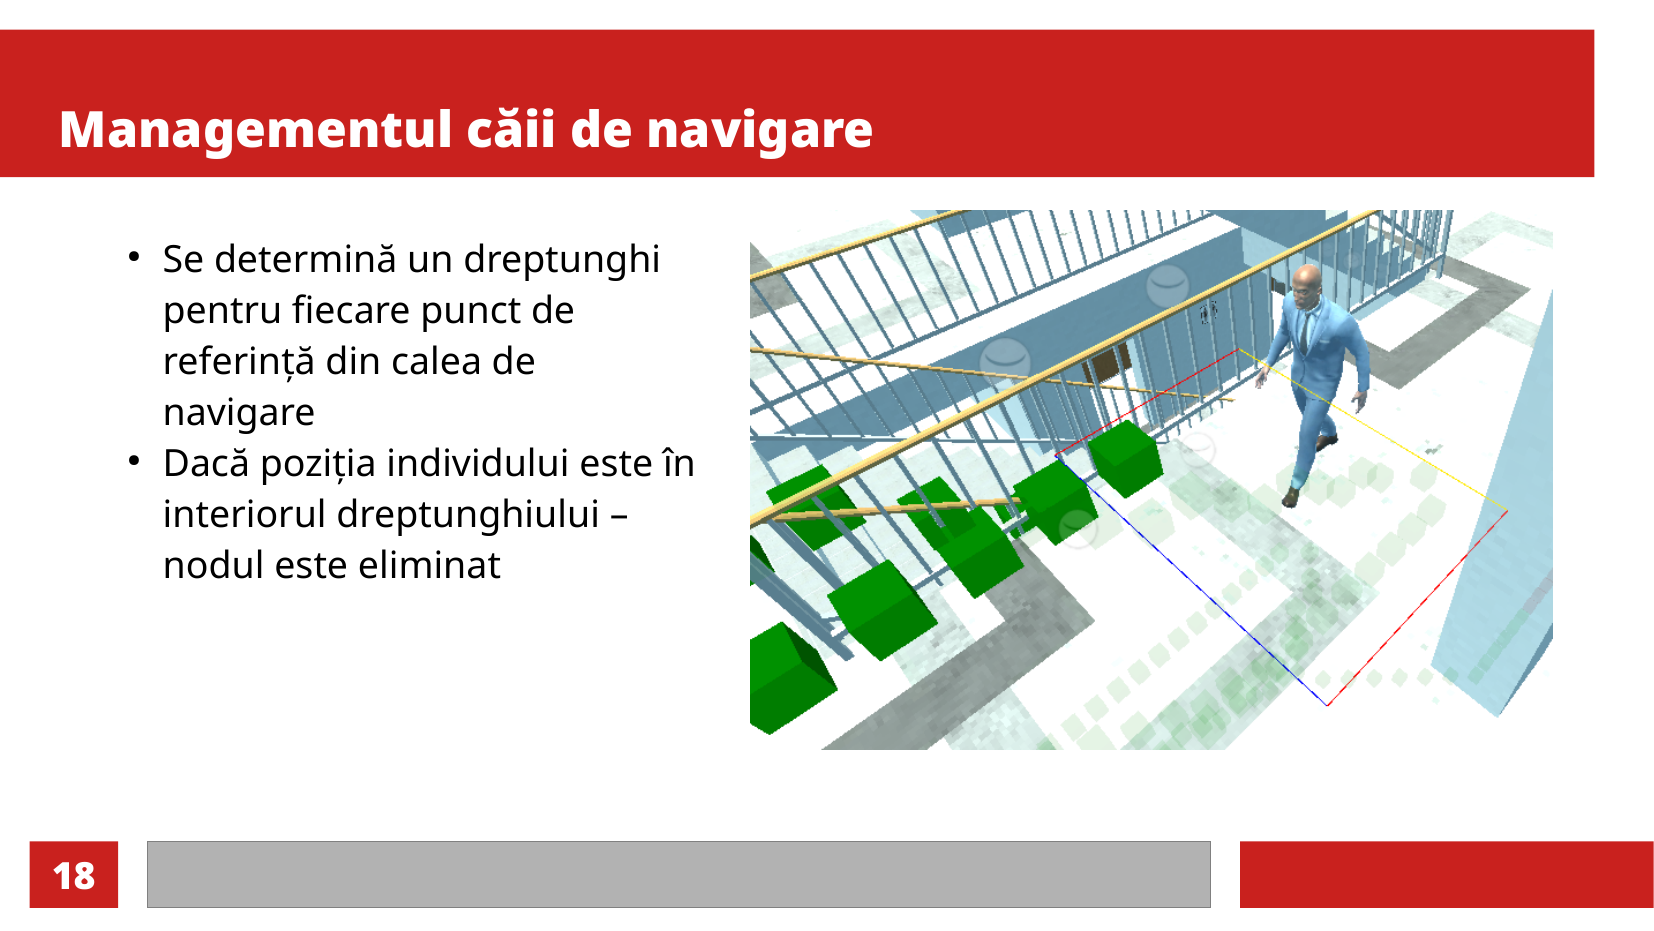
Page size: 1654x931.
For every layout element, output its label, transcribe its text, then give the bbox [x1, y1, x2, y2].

title Managementul căii de navigare [59, 44, 1595, 163]
picture [750, 210, 1553, 751]
text_box Se determină un dreptunghi pentru fiecare punct de referință din calea de navigare Dacă poziția individului este în interiorul dreptunghiului – nodul este eliminat [112, 225, 713, 524]
